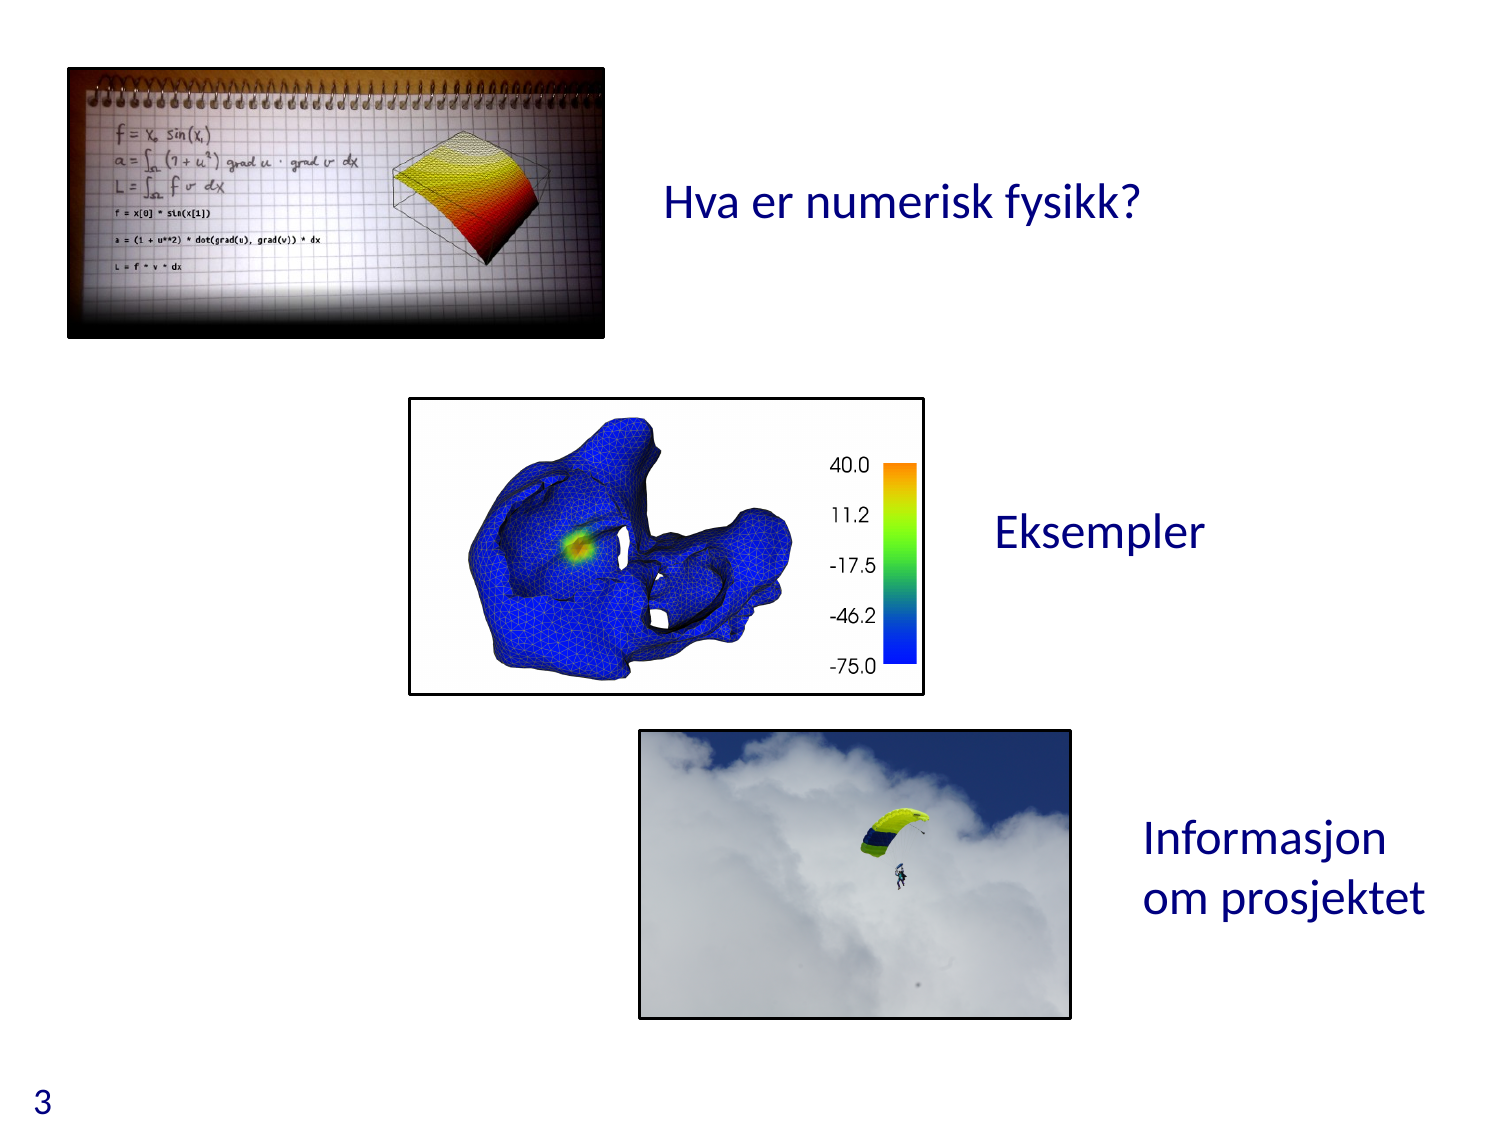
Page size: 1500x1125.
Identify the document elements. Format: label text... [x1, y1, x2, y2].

text_box Informasjon om prosjektet [1127, 797, 1500, 939]
picture [640, 732, 1069, 1017]
text_box <number> [18, 1035, 369, 1095]
picture [410, 400, 922, 693]
picture [70, 70, 602, 336]
text_box Eksempler [979, 491, 1500, 580]
text_box Hva er numerisk fysikk? [648, 161, 1240, 251]
